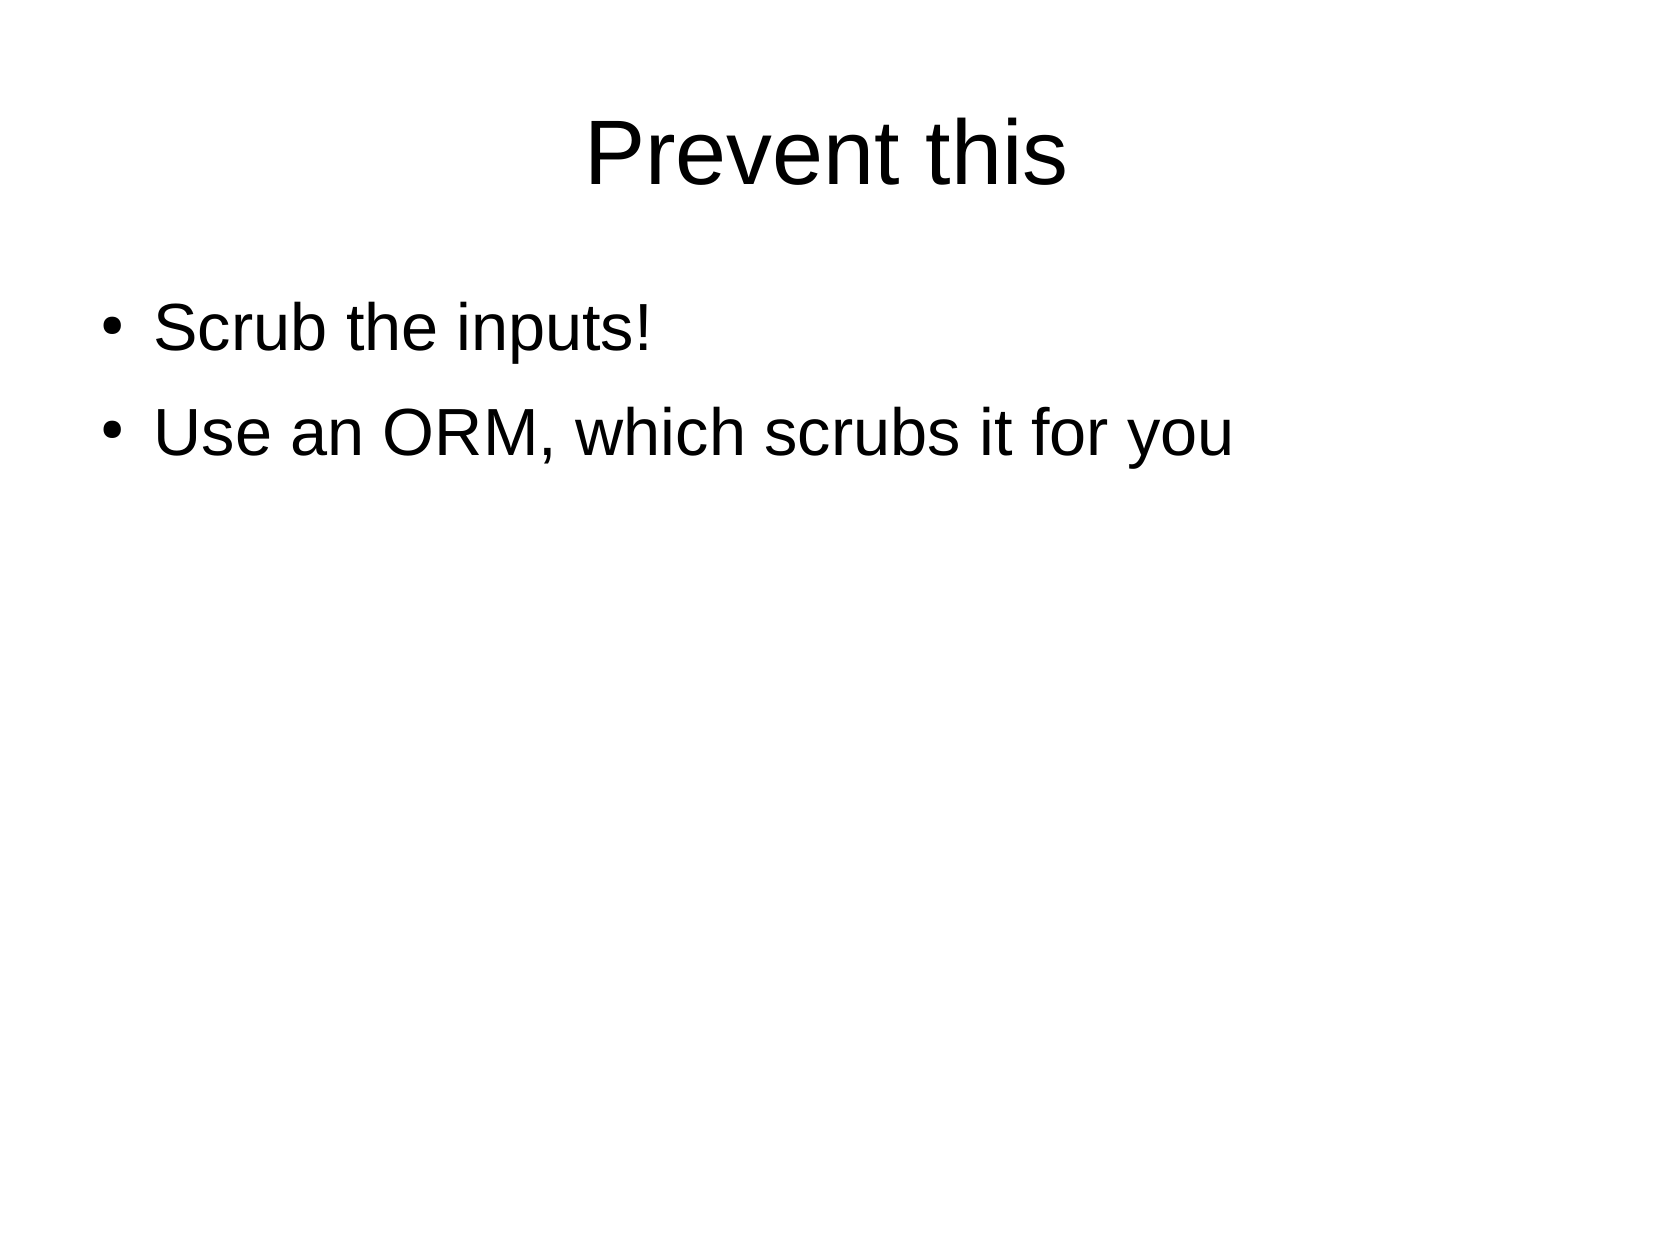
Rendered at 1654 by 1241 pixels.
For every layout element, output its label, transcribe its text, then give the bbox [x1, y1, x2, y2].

list Scrub the inputs! Use an ORM, which scrubs it for you [82, 290, 1571, 1010]
title Prevent this [82, 49, 1571, 257]
